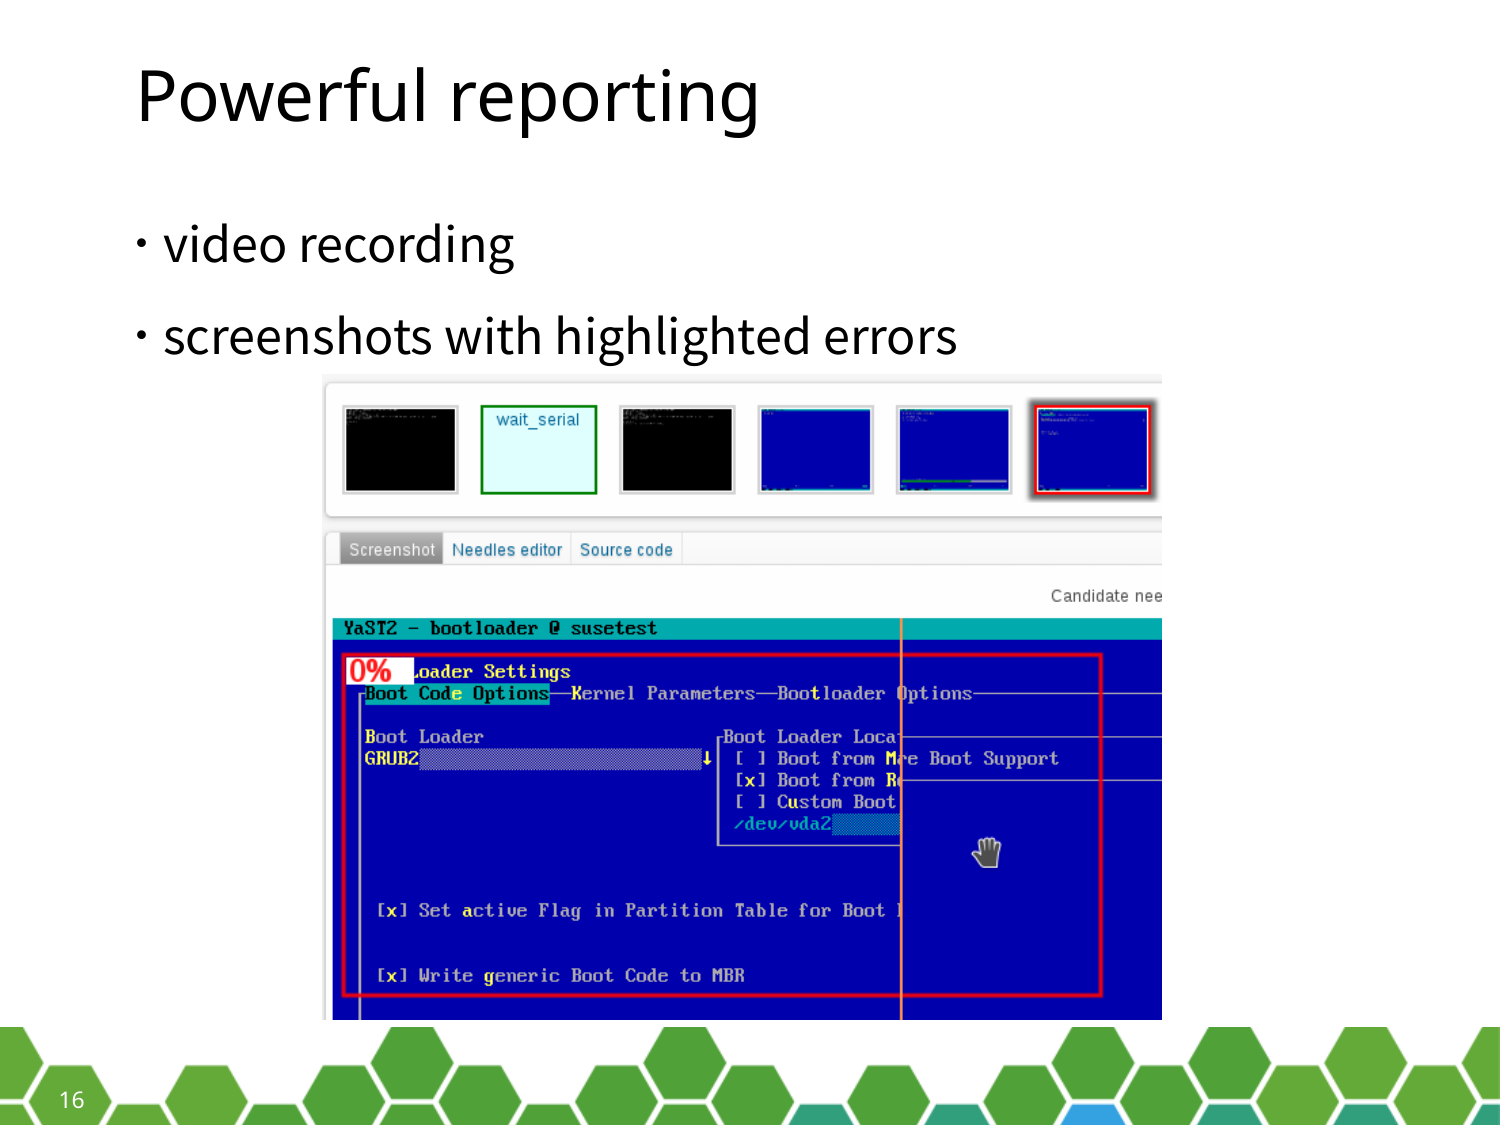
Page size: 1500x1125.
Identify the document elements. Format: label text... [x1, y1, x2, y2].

title Powerful reporting [135, 12, 1372, 175]
list video recording screenshots with highlighted errors [135, 208, 1372, 862]
picture [322, 374, 1162, 1020]
picture [0, 1027, 1500, 1125]
